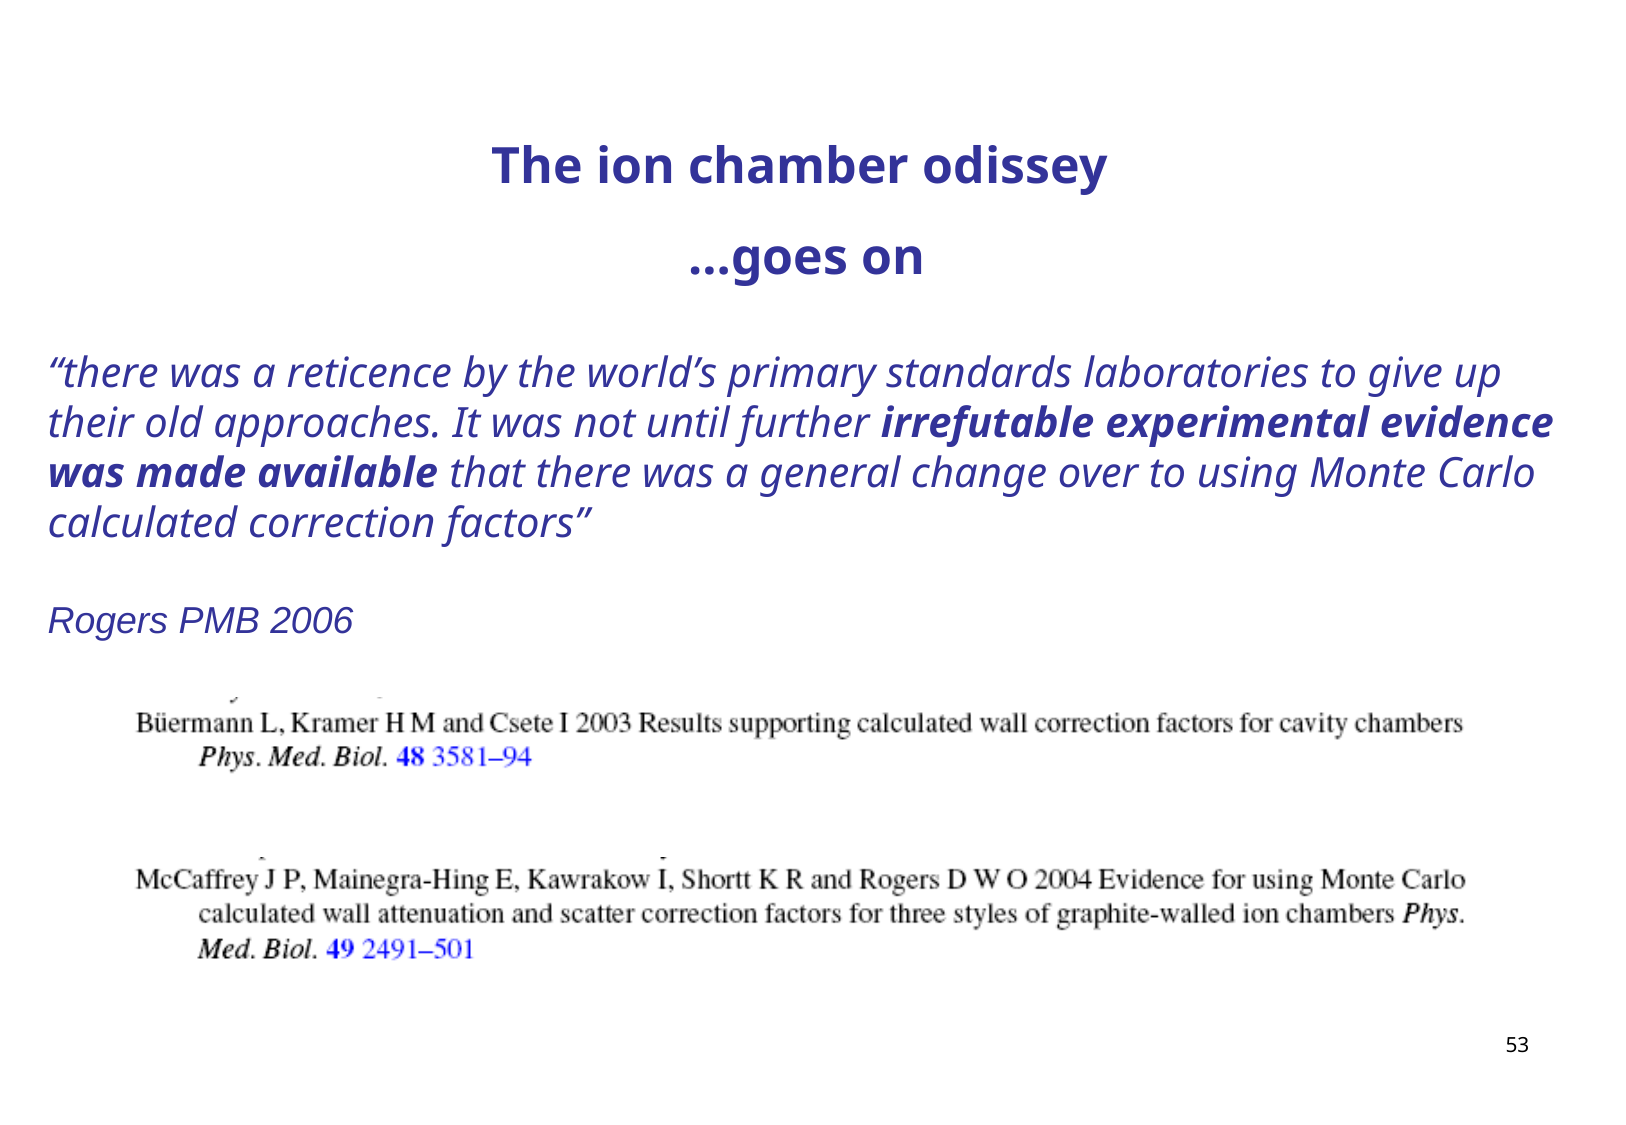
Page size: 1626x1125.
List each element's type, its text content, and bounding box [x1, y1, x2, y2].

text_box The ion chamber odissey …goes on [316, 125, 1297, 293]
picture [80, 697, 1480, 775]
picture [92, 857, 1485, 965]
text_box “there was a reticence by the world’s primary standards laboratories to give up their old approaches. It was not until further irrefutable experimental evidence was made available that there was a general change over to using Monte Carlo calculated correction factors” Rogers PMB 2006 [33, 338, 1593, 650]
